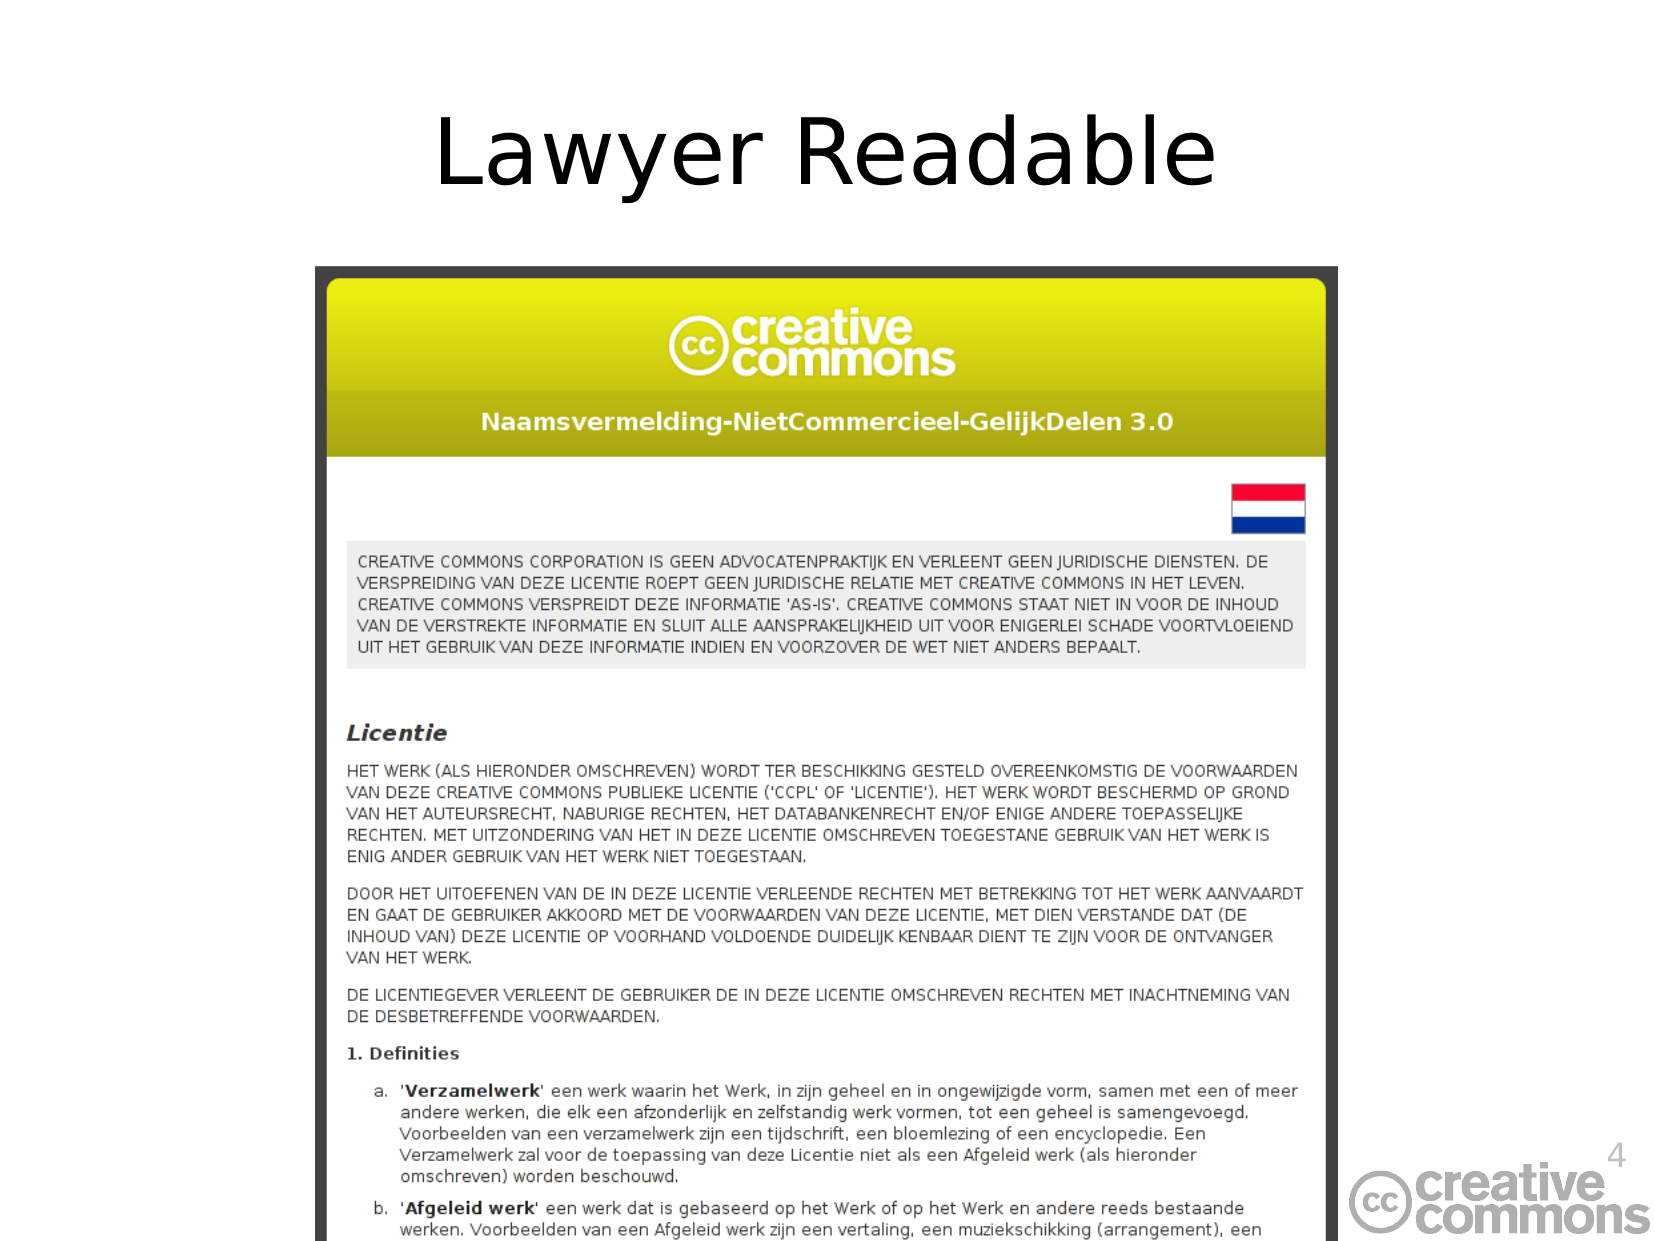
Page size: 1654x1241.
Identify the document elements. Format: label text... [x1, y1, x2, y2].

title Lawyer Readable [82, 49, 1571, 257]
picture [1349, 1162, 1650, 1234]
picture [315, 265, 1338, 1241]
